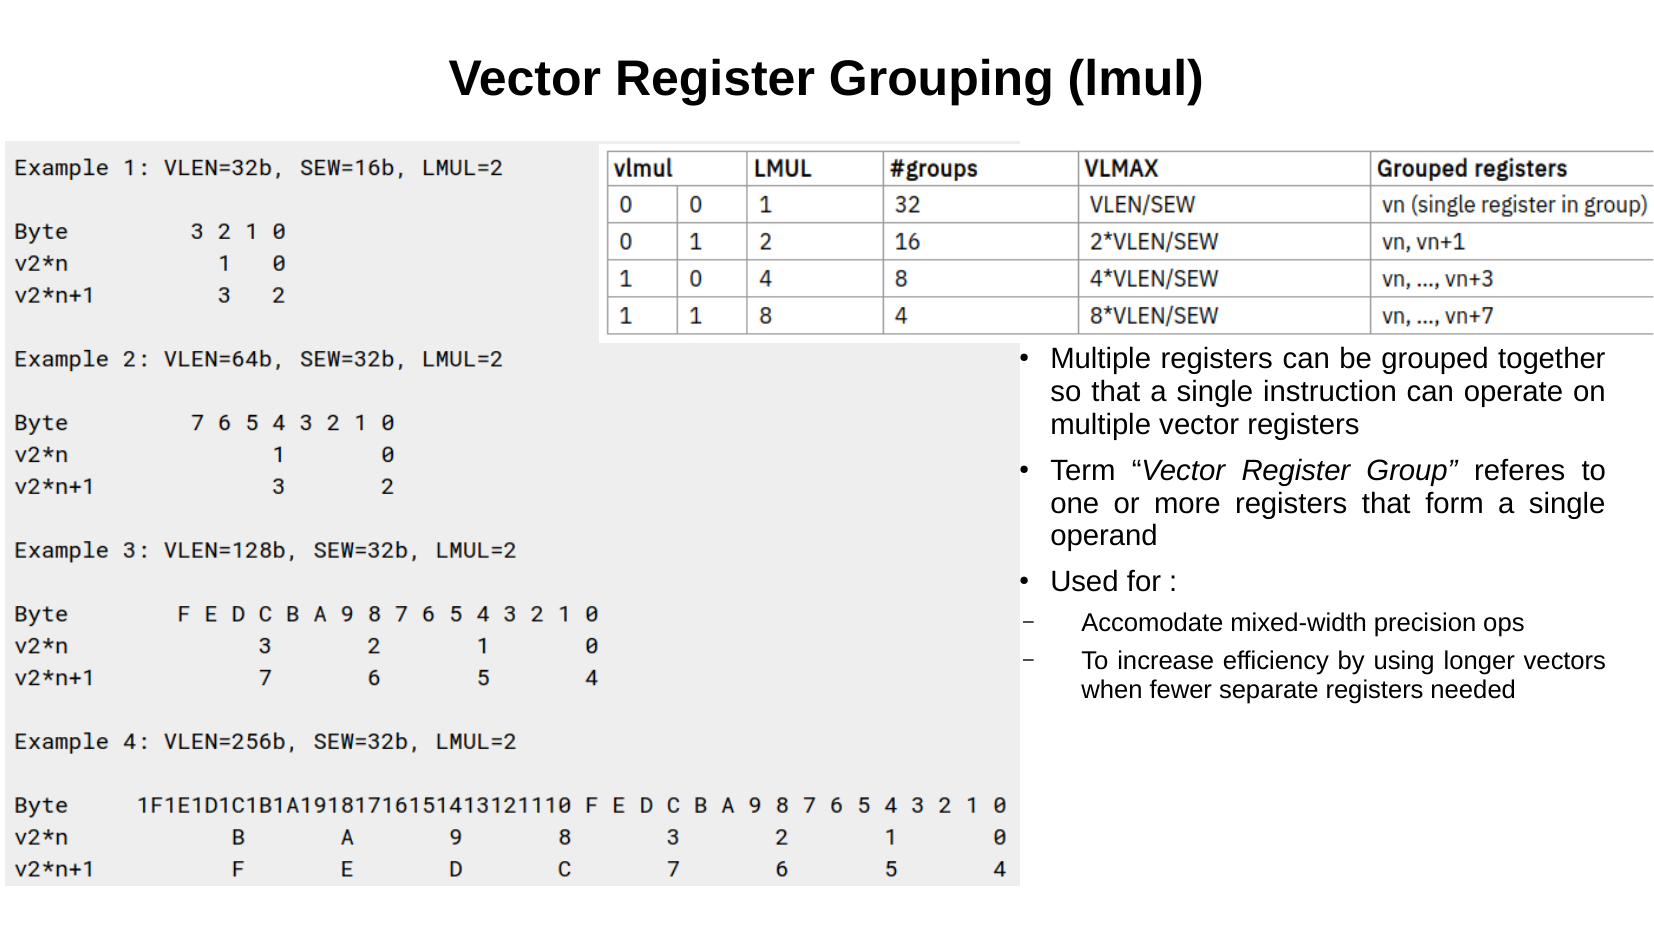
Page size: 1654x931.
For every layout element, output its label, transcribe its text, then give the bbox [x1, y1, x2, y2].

picture [5, 141, 1654, 886]
list Multiple registers can be grouped together so that a single instruction can operate on multiple vector registers Term “Vector Register Group” referes to one or more registers that form a single operand Used for : Accomodate mixed-width precision ops To increase efficiency by using longer vectors when fewer separate registers needed [1020, 343, 1607, 709]
title Vector Register Grouping (lmul) [82, 37, 1571, 119]
